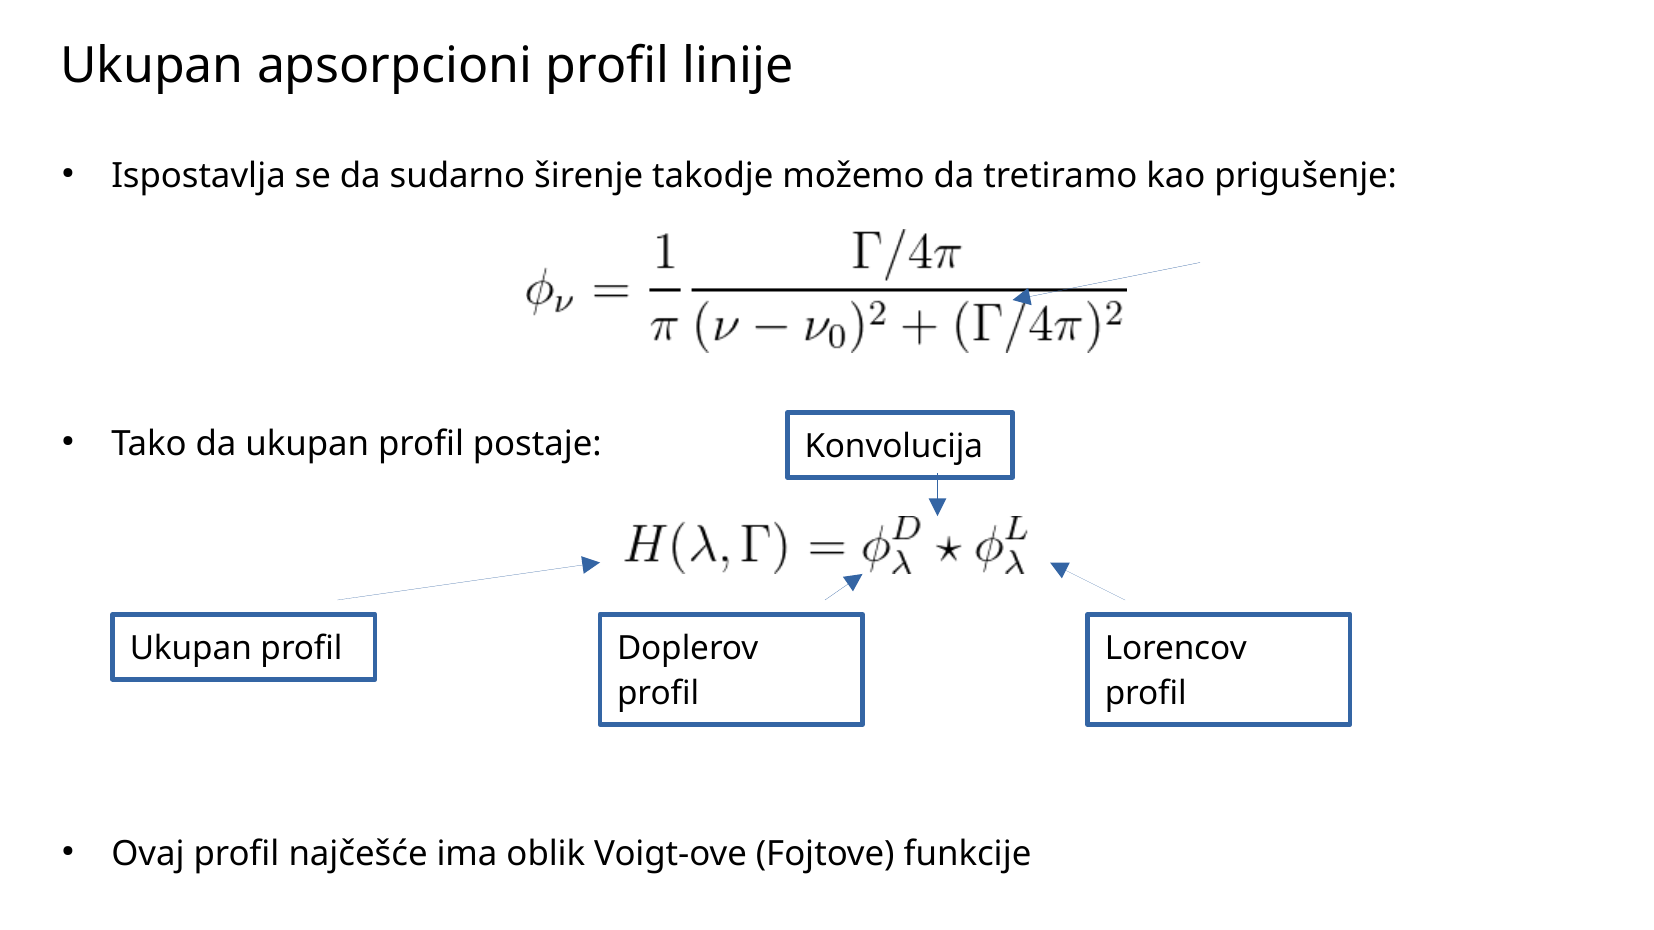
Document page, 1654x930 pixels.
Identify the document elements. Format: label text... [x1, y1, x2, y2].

title Ukupan apsorpcioni profil linije [59, 13, 1648, 113]
text_box Lorencov profil [1087, 614, 1351, 676]
text_box Ukupan profil [112, 614, 376, 676]
picture [624, 516, 1029, 574]
list Ispostavlja se da sudarno širenje takodje možemo da tretiramo kao prigušenje: Tako da ukupan profil postaje: Ovaj profil najčešće ima oblik Voigt-ove (Fojtove) funkcije [45, 149, 1635, 880]
picture [526, 229, 1127, 353]
text_box Doplerov profil [600, 614, 863, 676]
text_box Konvolucija [787, 412, 1013, 474]
